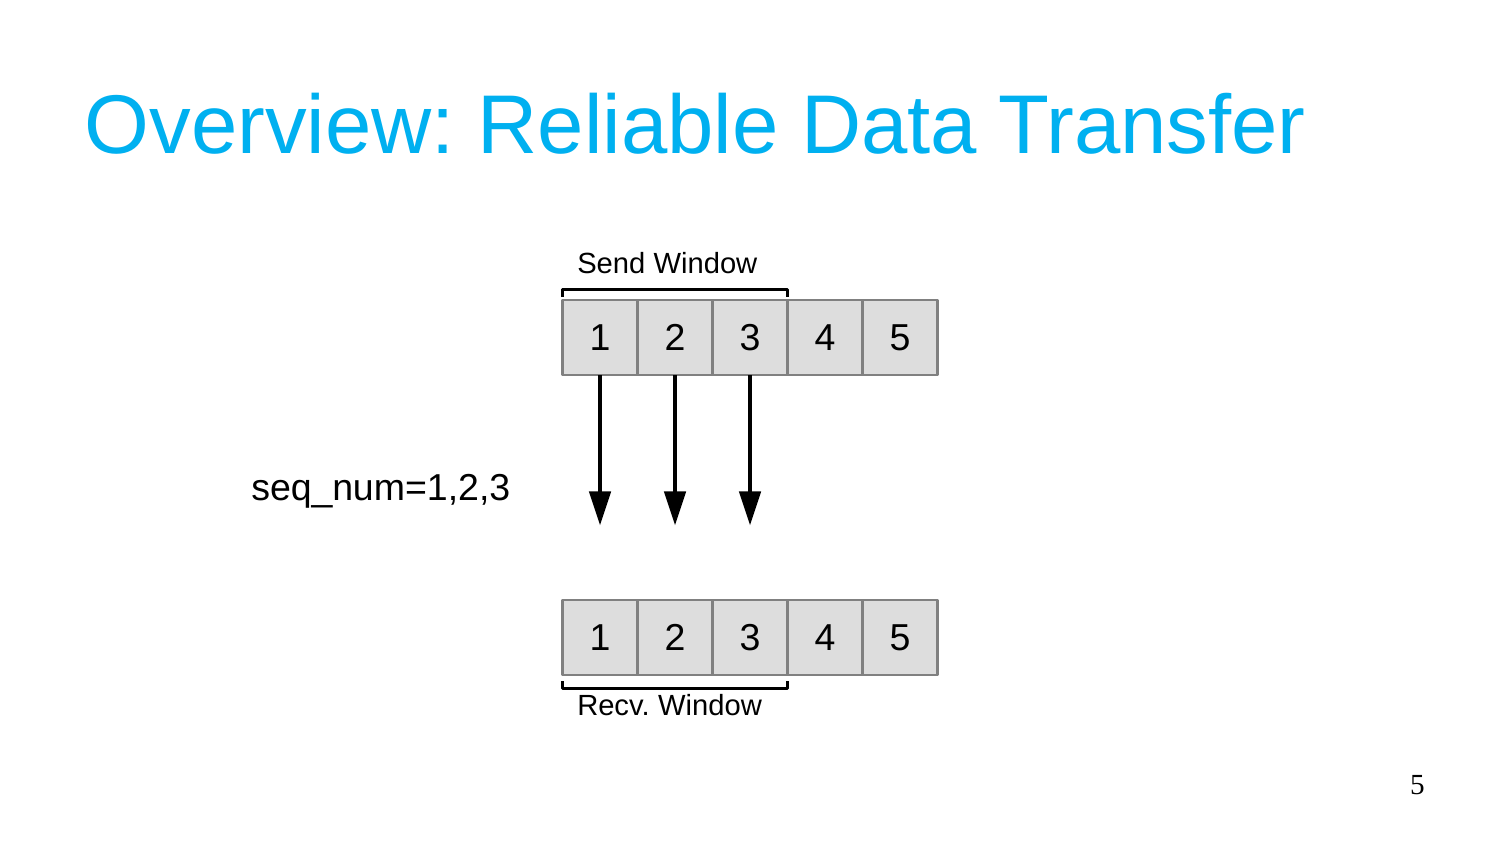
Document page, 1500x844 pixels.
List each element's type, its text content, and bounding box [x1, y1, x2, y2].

text_box 2 [637, 600, 712, 676]
text_box seq_num=1,2,3 [225, 458, 526, 519]
text_box 5 [862, 600, 938, 676]
text_box 3 [712, 300, 787, 376]
text_box 4 [787, 600, 862, 676]
text_box 3 [712, 600, 787, 676]
text_box 1 [562, 600, 637, 676]
text_box 1 [562, 300, 637, 376]
text_box Send Window [562, 240, 788, 297]
text_box Recv. Window [562, 681, 788, 739]
text_box 2 [637, 300, 712, 376]
text_box 4 [787, 300, 862, 376]
text_box 5 [862, 300, 938, 376]
title Overview: Reliable Data Transfer [69, 44, 1364, 208]
